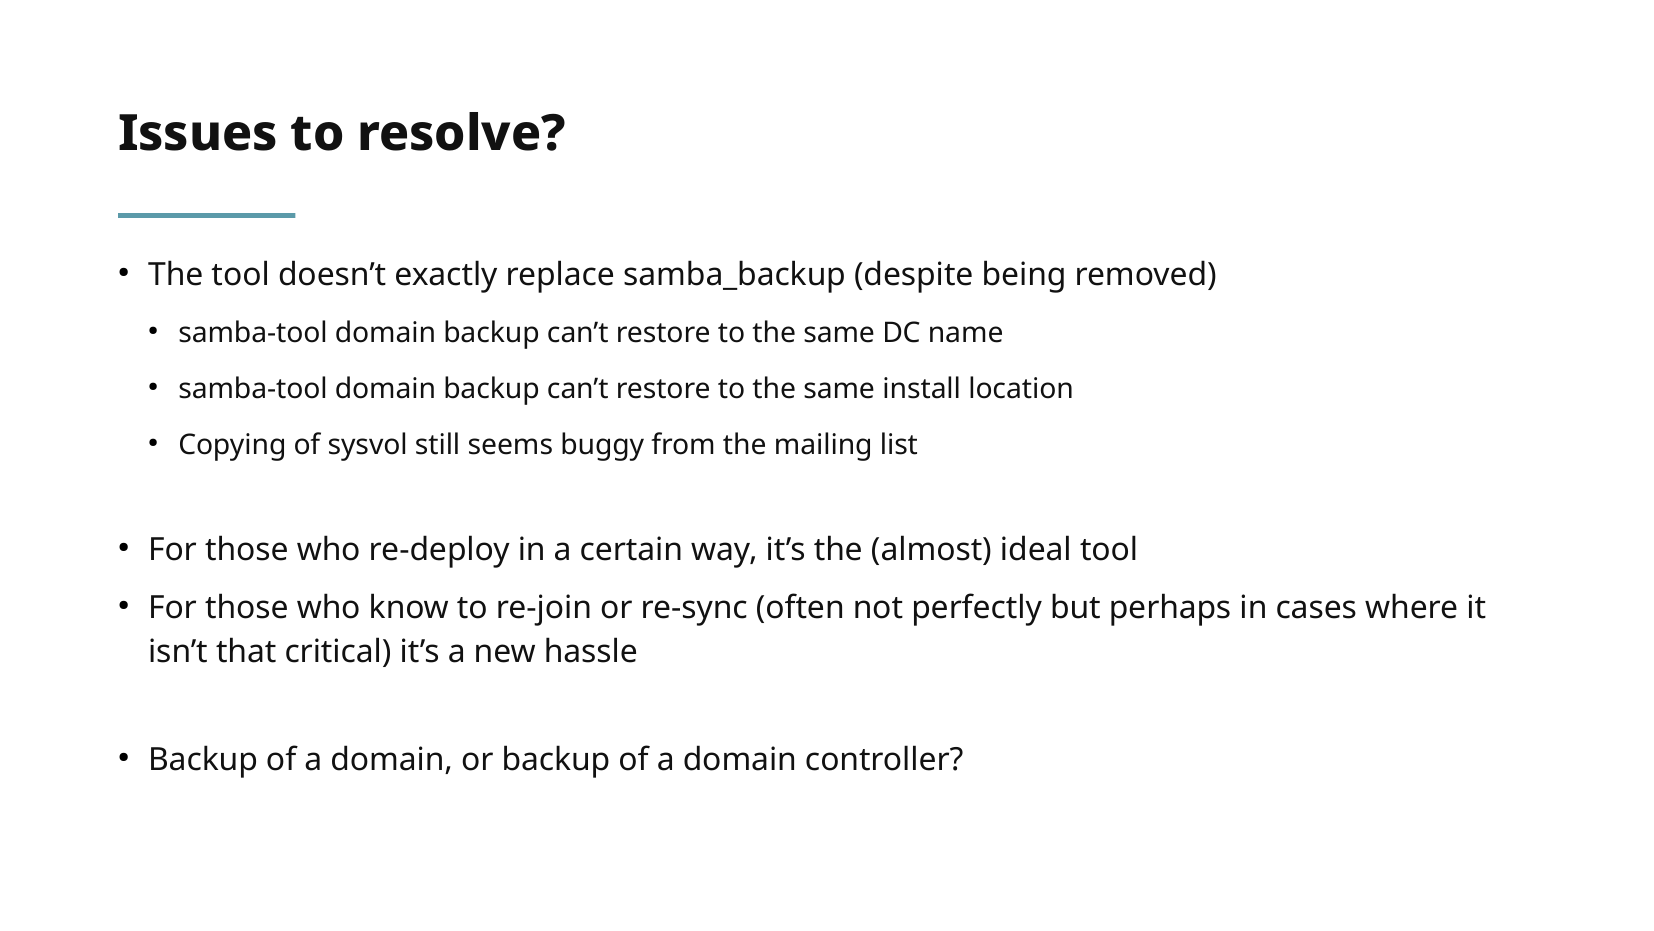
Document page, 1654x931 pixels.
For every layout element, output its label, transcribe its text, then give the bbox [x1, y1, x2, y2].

list The tool doesn’t exactly replace samba_backup (despite being removed) samba-tool domain backup can’t restore to the same DC name samba-tool domain backup can’t restore to the same install location Copying of sysvol still seems buggy from the mailing list For those who re-deploy in a certain way, it’s the (almost) ideal tool For those who know to re-join or re-sync (often not perfectly but perhaps in cases where it isn’t that critical) it’s a new hassle Backup of a domain, or backup of a domain controller? [118, 250, 1536, 783]
title Issues to resolve? [118, 94, 1536, 166]
